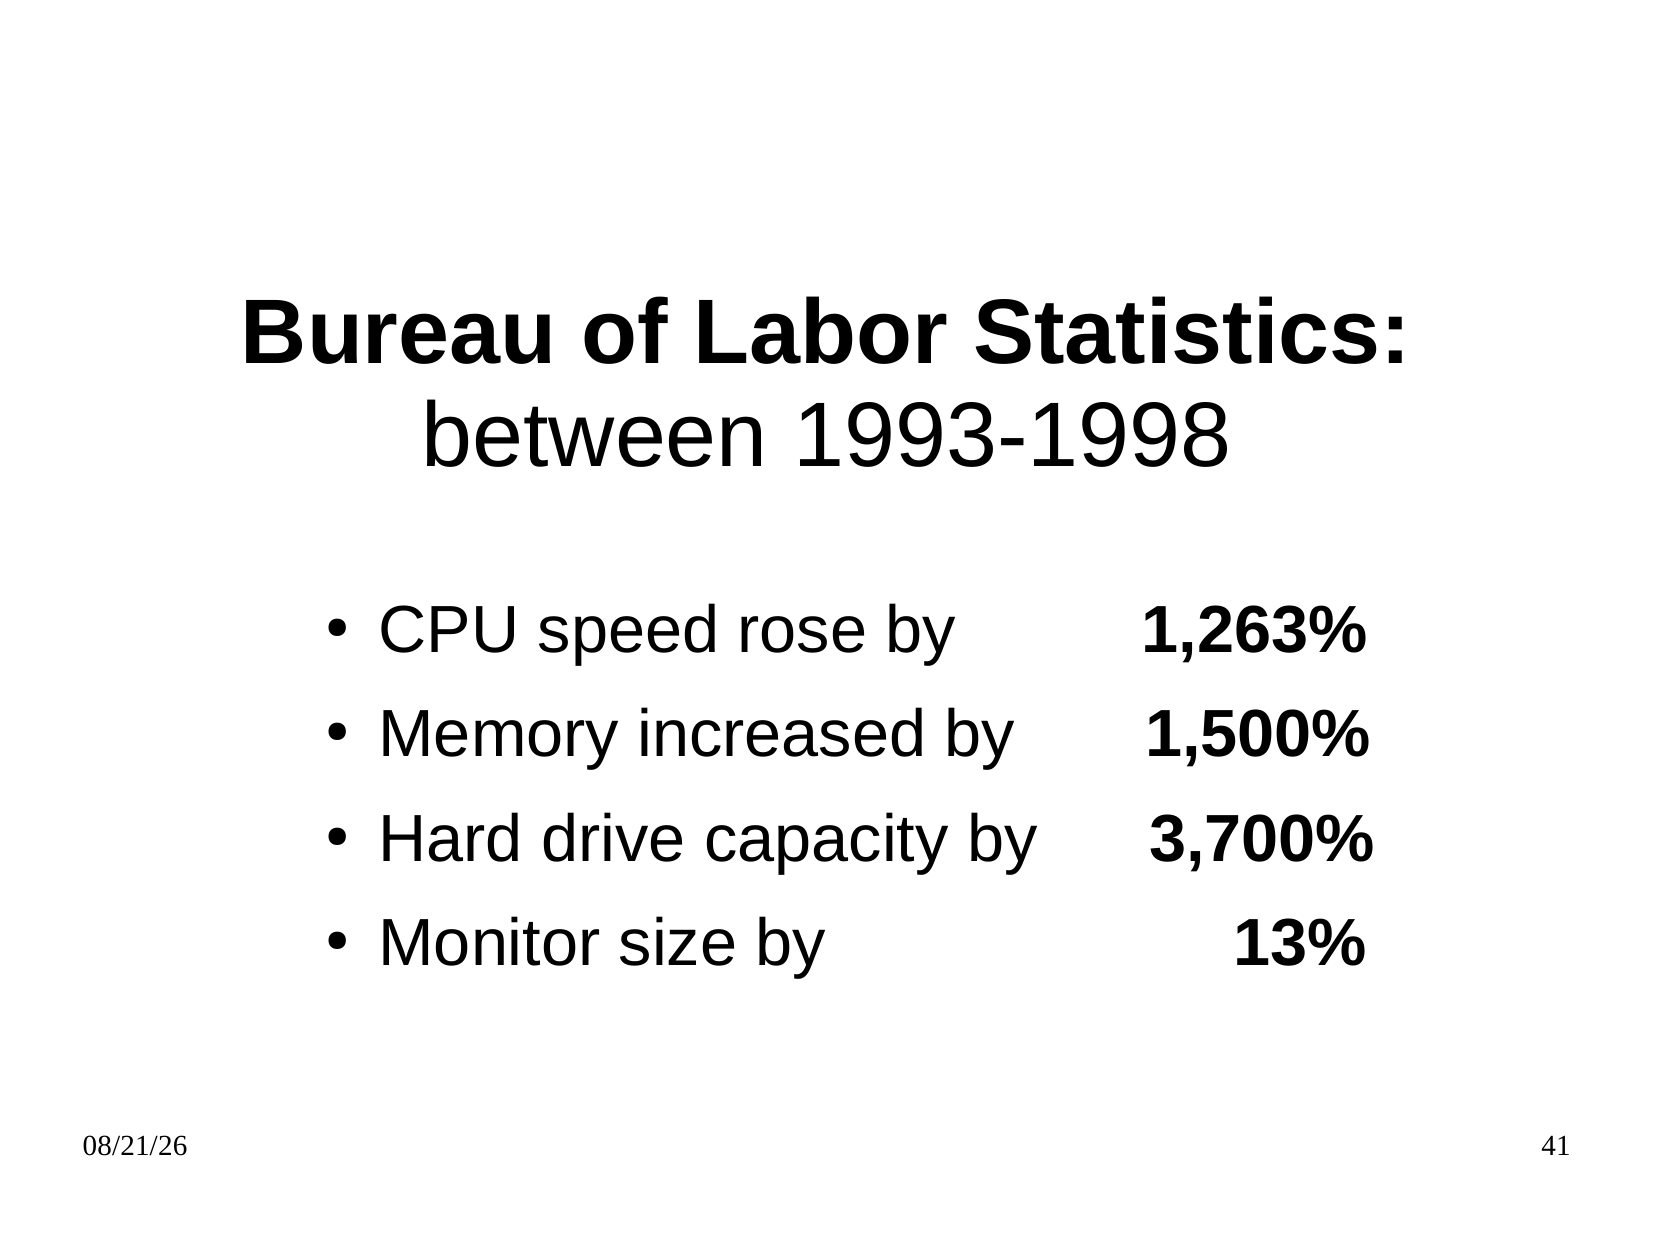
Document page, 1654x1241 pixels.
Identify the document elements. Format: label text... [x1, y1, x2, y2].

title Bureau of Labor Statistics: between 1993-1998 [82, 280, 1571, 486]
list CPU speed rose by 1,263% Memory increased by 1,500% Hard drive capacity by 3,700% Monitor size by 13% [307, 592, 1388, 980]
